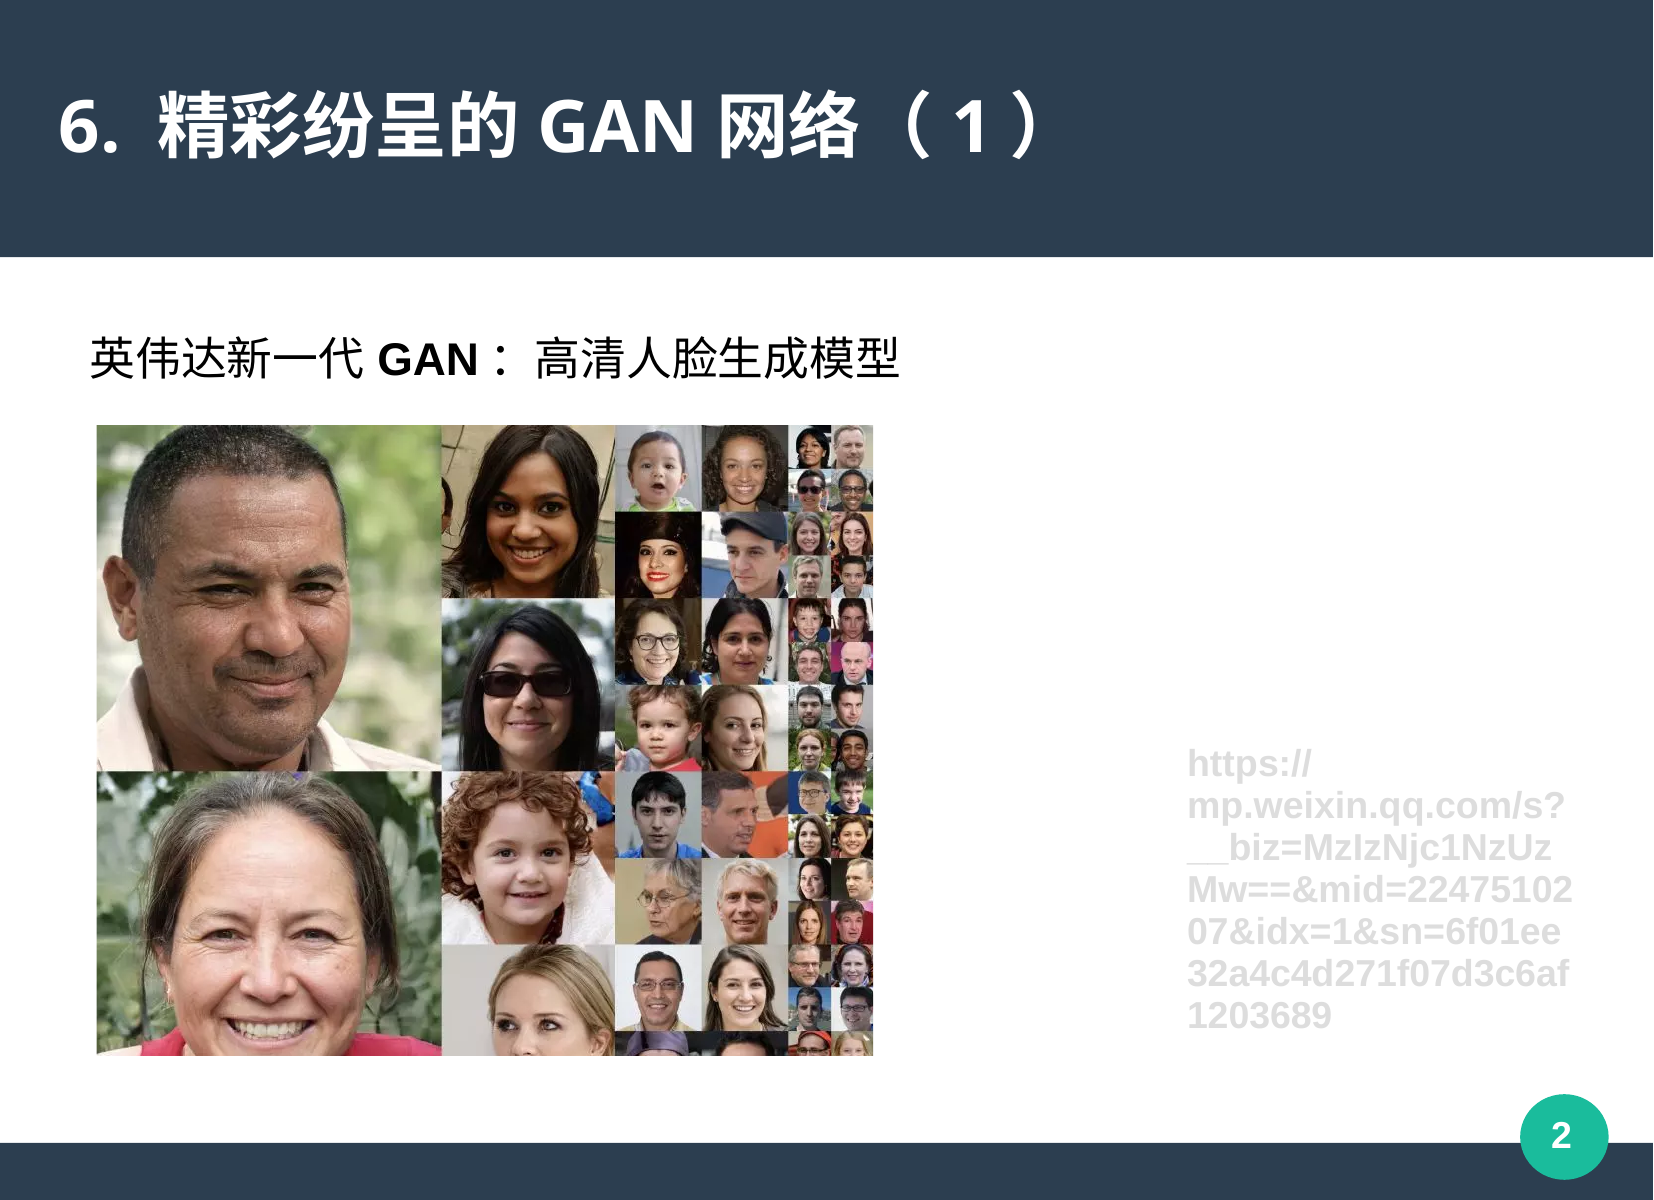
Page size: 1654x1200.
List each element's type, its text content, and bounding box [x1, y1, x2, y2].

picture [96, 425, 874, 1056]
text_box https://mp.weixin.qq.com/s?__biz=MzIzNjc1NzUzMw==&mid=2247510207&idx=1&sn=6f01ee32a4c4d271f07d3c6af1203689 [1172, 735, 1591, 1044]
text_box 6. 精彩纷呈的GAN网络（1） [58, 47, 1594, 200]
text_box 英伟达新一代GAN：高清人脸生成模型 [75, 314, 996, 498]
text_box 2 [1536, 1104, 1641, 1175]
